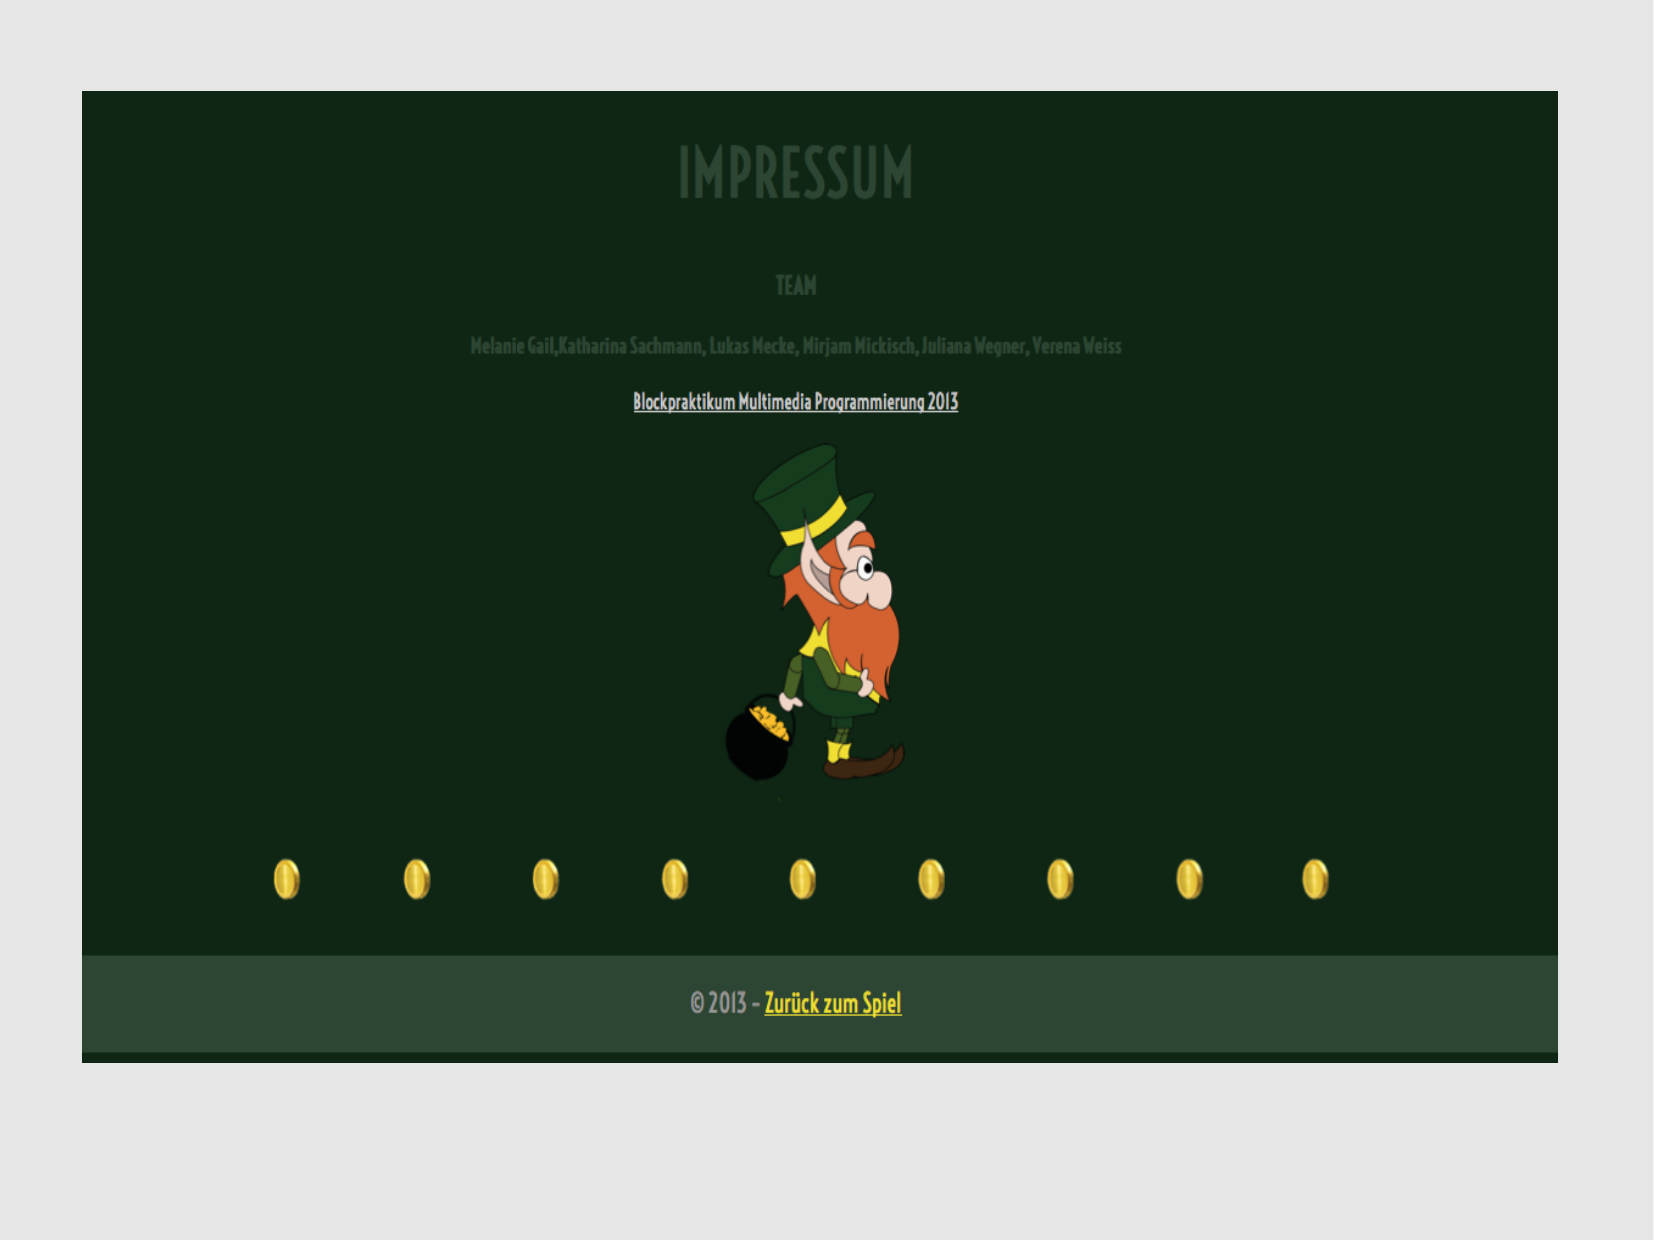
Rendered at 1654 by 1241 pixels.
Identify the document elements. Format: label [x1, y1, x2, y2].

picture [82, 91, 1558, 1063]
